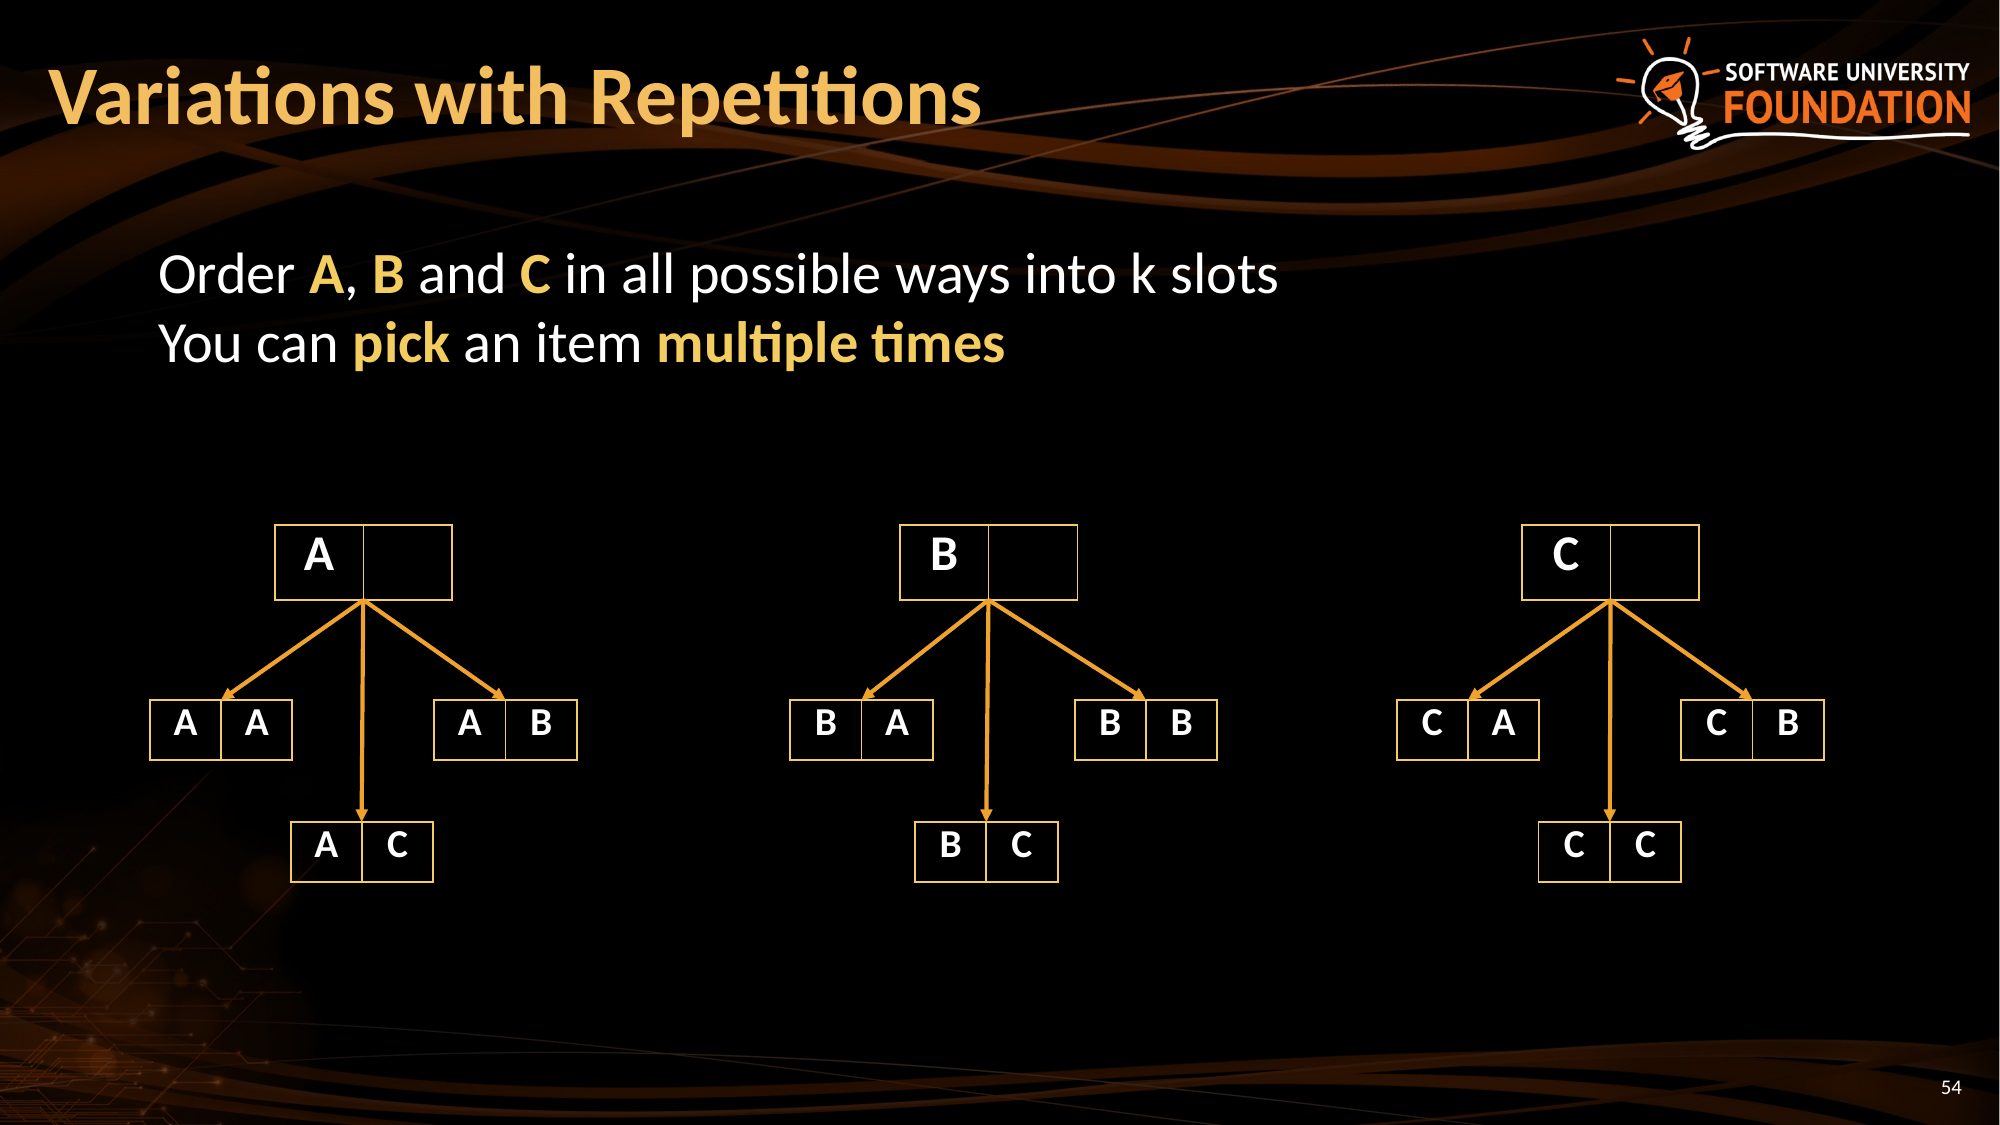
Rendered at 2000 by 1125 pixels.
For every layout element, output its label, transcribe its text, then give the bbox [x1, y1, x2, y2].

table_header A [435, 701, 505, 759]
table_header A [1469, 701, 1538, 759]
table_header [989, 526, 1077, 599]
table_header A [292, 823, 361, 881]
table_header B [791, 701, 861, 759]
table_header C [987, 823, 1057, 881]
table_header C [1539, 823, 1609, 881]
table_header C [1682, 701, 1752, 759]
table_header A [862, 701, 932, 759]
table_header C [1523, 526, 1610, 599]
title Variations with Repetitions [30, 6, 1602, 189]
table_header C [363, 823, 432, 881]
picture [0, 0, 2000, 1125]
table_header B [1753, 701, 1823, 759]
slide_number <number> [1897, 1070, 1968, 1103]
table_header [364, 526, 451, 599]
table_header [1611, 526, 1698, 599]
table_header B [901, 526, 988, 599]
table_header C [1611, 823, 1680, 881]
table_header B [1147, 701, 1216, 759]
table_header B [506, 701, 576, 759]
table_header A [276, 526, 363, 599]
table_header A [151, 701, 220, 759]
table_header B [1076, 701, 1145, 759]
text_box Order A, B and C in all possible ways into k slots You can pick an item multiple times [143, 227, 1295, 383]
table_header C [1398, 701, 1467, 759]
table_header A [222, 701, 291, 759]
table_header B [916, 823, 985, 881]
